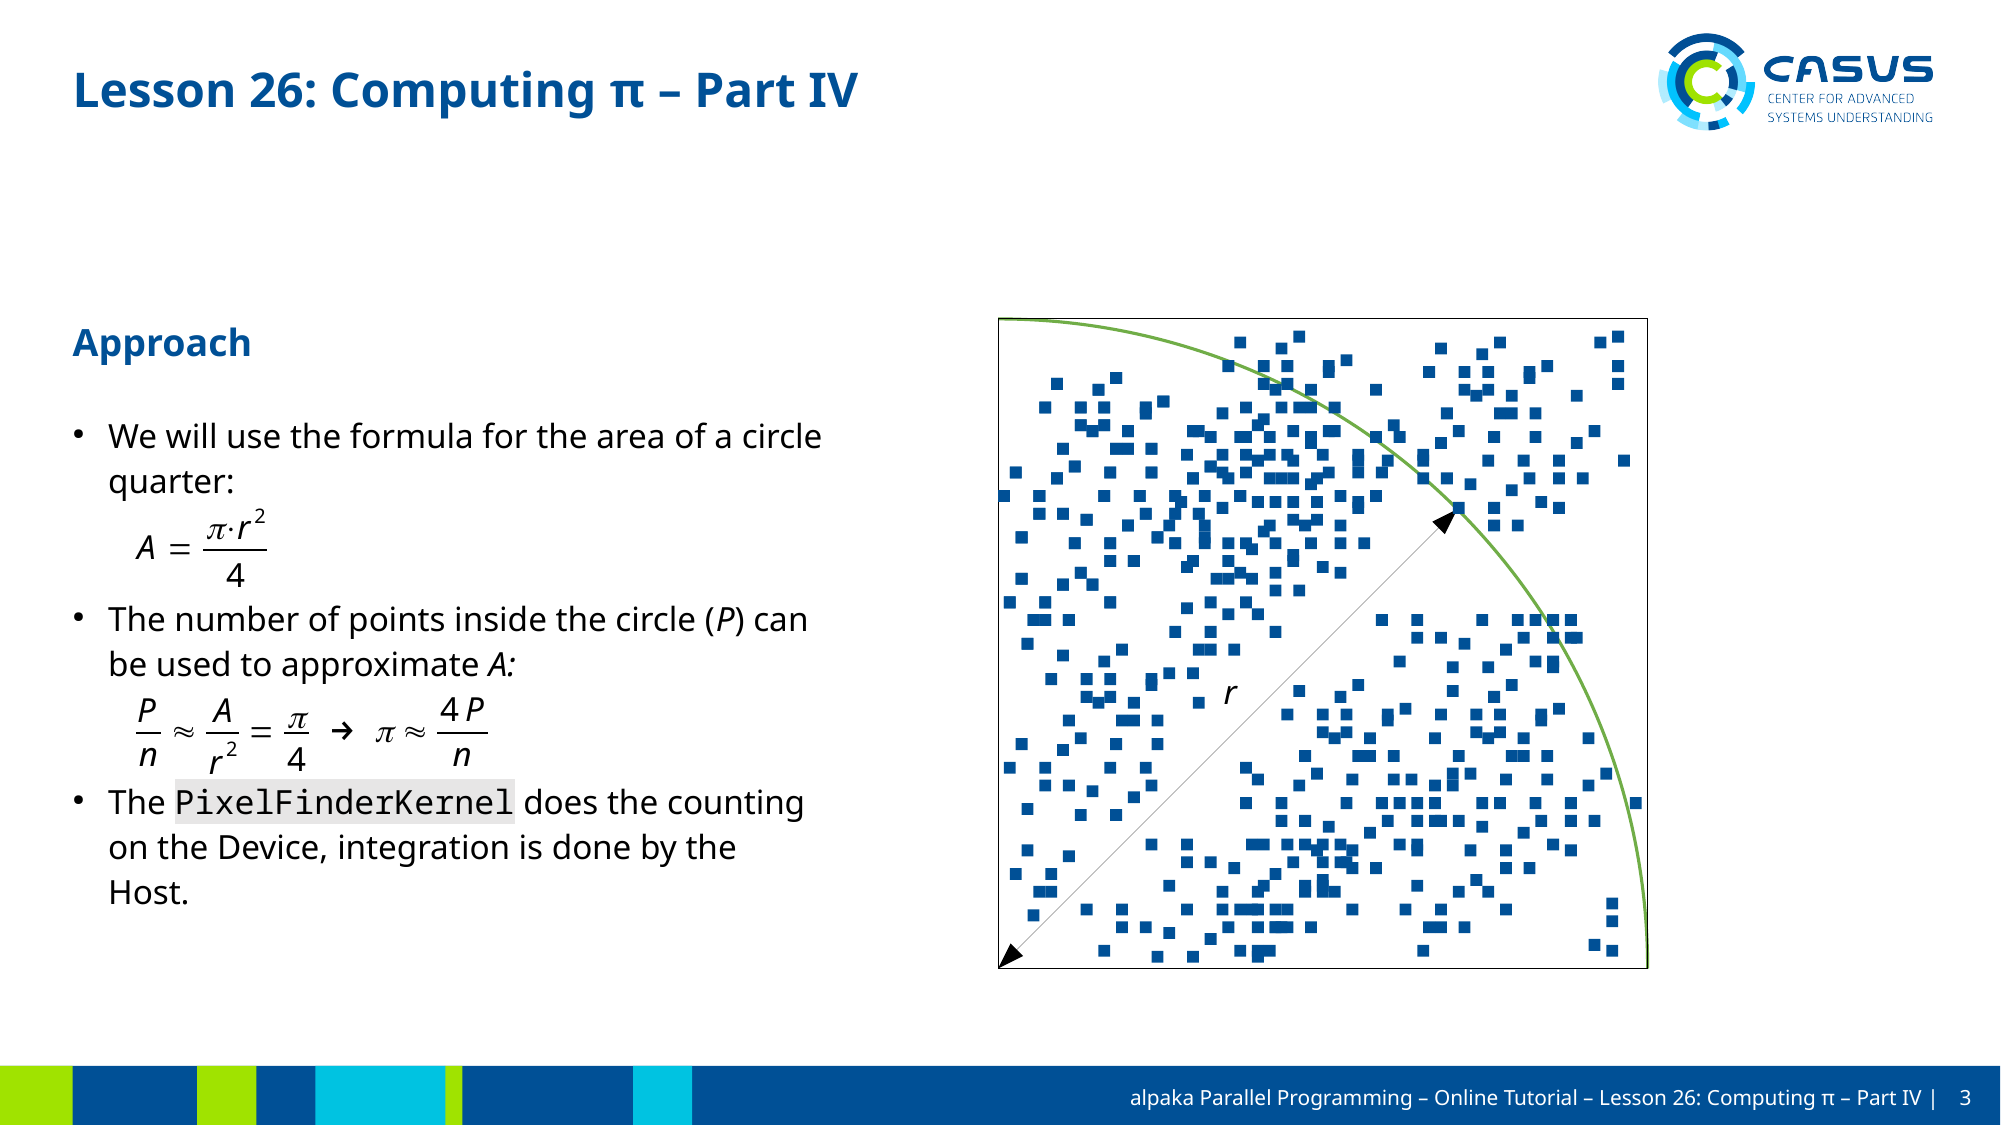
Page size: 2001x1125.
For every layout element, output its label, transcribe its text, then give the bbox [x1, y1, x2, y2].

text_box [1275, 814, 1288, 827]
text_box [1068, 537, 1081, 550]
text_box [1334, 838, 1359, 875]
text_box [1127, 696, 1140, 709]
text_box [1505, 679, 1518, 691]
text_box [1122, 519, 1134, 532]
text_box [1488, 431, 1501, 443]
text_box [1234, 903, 1264, 916]
text_box [1104, 761, 1117, 774]
text_box [1216, 885, 1229, 898]
text_box [1122, 425, 1134, 438]
text_box [1110, 738, 1123, 751]
text_box [1287, 513, 1323, 532]
text_box [1322, 425, 1341, 438]
text_box [1606, 897, 1619, 910]
text_box [1293, 584, 1306, 597]
text_box [1139, 507, 1152, 520]
text_box [1305, 431, 1329, 461]
text_box [1269, 903, 1294, 916]
text_box [1003, 761, 1016, 774]
text_box [1523, 366, 1536, 384]
text_box [1435, 631, 1447, 644]
text_box [1529, 655, 1542, 668]
text_box [1529, 797, 1542, 810]
text_box [1417, 944, 1430, 957]
text_box [1523, 862, 1536, 875]
text_box [1192, 507, 1211, 550]
text_box [1535, 814, 1548, 827]
text_box [1340, 708, 1353, 721]
text_box [1104, 466, 1117, 479]
text_box [1281, 708, 1294, 721]
text_box [1358, 537, 1371, 550]
text_box [1198, 490, 1211, 502]
text_box [1322, 820, 1335, 833]
text_box [1458, 366, 1471, 378]
text_box [1334, 519, 1347, 532]
text_box [1494, 336, 1506, 349]
text_box [1110, 809, 1123, 821]
text_box [1399, 702, 1412, 715]
text_box [1293, 685, 1306, 697]
text_box [1523, 472, 1536, 485]
list Approach We will use the formula for the area of a circle quarter: The number of points inside the circle (P) can be used to approximate A: The PixelFinderKernel does the counting on the Device, integration is done by the Host. [72, 316, 828, 979]
text_box [1181, 856, 1193, 869]
text_box [1098, 490, 1111, 502]
text_box [1151, 714, 1164, 727]
text_box [1234, 944, 1247, 957]
text_box [1015, 531, 1028, 544]
text_box [1411, 814, 1424, 827]
text_box [1588, 425, 1601, 438]
text_box [1440, 472, 1453, 485]
text_box [1145, 466, 1158, 479]
text_box [1411, 631, 1424, 644]
text_box [1039, 401, 1052, 414]
text_box [1169, 537, 1182, 550]
text_box [1015, 572, 1028, 585]
text_box [1287, 856, 1300, 869]
text_box [1062, 714, 1075, 727]
text_box [1269, 921, 1294, 934]
text_box [1287, 425, 1300, 438]
text_box [1600, 767, 1613, 780]
text_box [1074, 732, 1087, 745]
text_box [1293, 401, 1317, 414]
text_box [1216, 501, 1229, 514]
text_box [1535, 496, 1548, 508]
text_box [1240, 596, 1264, 621]
text_box [1287, 496, 1300, 508]
text_box [1057, 578, 1069, 591]
text_box [1127, 791, 1140, 804]
text_box [1251, 944, 1276, 963]
text_box [1204, 625, 1217, 638]
text_box [1139, 921, 1152, 934]
text_box [1116, 714, 1140, 727]
text_box [1311, 767, 1323, 780]
text_box [1446, 661, 1459, 674]
text_box [1163, 667, 1176, 680]
text_box [1009, 466, 1022, 479]
text_box [1269, 625, 1282, 638]
text_box [1423, 921, 1447, 934]
text_box [1588, 814, 1601, 827]
text_box [1429, 779, 1441, 792]
text_box [1074, 809, 1087, 821]
text_box [1346, 903, 1359, 916]
text_box [1500, 643, 1512, 656]
text_box [1417, 448, 1430, 467]
text_box [1511, 519, 1524, 532]
text_box [1181, 555, 1199, 573]
text_box [1240, 797, 1252, 810]
text_box [1275, 797, 1288, 810]
text_box [1387, 750, 1400, 762]
text_box [1305, 466, 1335, 491]
text_box [1281, 360, 1294, 373]
text_box [1222, 921, 1235, 934]
text_box [1316, 726, 1353, 745]
text_box [1139, 761, 1152, 774]
text_box [1328, 401, 1341, 414]
text_box [1269, 566, 1282, 579]
text_box [1039, 761, 1052, 774]
text_box [1204, 448, 1235, 485]
text_box [1482, 366, 1495, 378]
text_box [1606, 915, 1619, 928]
text_box [1411, 614, 1424, 626]
text_box [1216, 903, 1229, 916]
text_box [1275, 401, 1288, 414]
text_box [1553, 472, 1565, 485]
text_box [1074, 401, 1087, 414]
text_box [1393, 838, 1406, 851]
text_box [1281, 838, 1294, 851]
text_box [1316, 874, 1341, 898]
text_box [1033, 490, 1046, 502]
text_box [1299, 814, 1312, 827]
text_box [1387, 773, 1400, 786]
text_box [1346, 773, 1359, 786]
text_box [1003, 596, 1016, 609]
text_box [1334, 537, 1347, 550]
text_box [1145, 779, 1158, 792]
text_box [1139, 401, 1152, 420]
text_box [1476, 348, 1489, 361]
text_box [1187, 667, 1199, 680]
text_box [1594, 336, 1607, 349]
text_box [1476, 797, 1489, 810]
text_box [1228, 862, 1241, 875]
text_box [1352, 448, 1365, 479]
text_box [1021, 637, 1034, 650]
text_box [1334, 566, 1347, 579]
text_box [1375, 614, 1388, 626]
text_box [1488, 519, 1501, 532]
text_box [1470, 708, 1483, 721]
text_box [1582, 779, 1595, 792]
text_box [1234, 336, 1247, 349]
text_box [1517, 631, 1530, 644]
text_box [1080, 673, 1093, 686]
text_box [1251, 868, 1282, 898]
text_box [1257, 360, 1270, 373]
text_box [1169, 625, 1182, 638]
chart [127, 685, 496, 782]
text_box [1222, 537, 1235, 550]
text_box [1216, 407, 1229, 420]
text_box [1145, 673, 1158, 691]
text_box [1458, 921, 1471, 934]
text_box [1429, 814, 1447, 827]
text_box [1547, 614, 1560, 626]
text_box [1340, 797, 1353, 810]
text_box [1411, 797, 1424, 810]
text_box [1021, 803, 1034, 815]
text_box [1322, 360, 1335, 378]
text_box [1435, 903, 1447, 916]
text_box [1257, 377, 1294, 396]
text_box [1299, 838, 1329, 869]
text_box [1263, 472, 1300, 485]
text_box [1051, 377, 1063, 390]
text_box [1411, 838, 1424, 857]
text_box [1192, 696, 1205, 709]
text_box [1181, 448, 1193, 461]
text_box [1494, 797, 1506, 810]
text_box [1505, 750, 1530, 762]
text_box [1381, 814, 1394, 827]
text_box [1151, 950, 1164, 963]
text_box [1151, 490, 1188, 544]
text_box [1370, 490, 1382, 502]
text_box [1039, 596, 1052, 609]
text_box [1051, 472, 1063, 485]
text_box [1080, 690, 1117, 709]
text_box [1299, 750, 1312, 762]
text_box [1464, 767, 1477, 780]
text_box [1045, 868, 1058, 880]
text_box r [1208, 661, 1252, 722]
text_box [1494, 407, 1518, 420]
text_box [1210, 555, 1258, 585]
text_box [1482, 661, 1495, 674]
text_box [1387, 419, 1406, 443]
text_box [1564, 614, 1577, 626]
text_box [1352, 496, 1365, 514]
text_box [1340, 354, 1353, 367]
text_box [1104, 596, 1117, 609]
text_box [1110, 442, 1134, 455]
text_box [1452, 501, 1465, 514]
text_box [1305, 383, 1317, 396]
text_box [1381, 708, 1394, 727]
text_box [1240, 448, 1276, 479]
text_box [1618, 454, 1630, 467]
text_box [1435, 437, 1447, 449]
text_box [1570, 389, 1583, 402]
text_box [1299, 879, 1312, 898]
text_box [1305, 921, 1317, 934]
text_box [1057, 649, 1069, 662]
text_box [1181, 602, 1193, 615]
text_box [1452, 750, 1465, 762]
text_box [1116, 903, 1128, 916]
text_box [1293, 330, 1306, 343]
text_box [1334, 690, 1347, 703]
text_box [1352, 750, 1376, 762]
text_box [1098, 944, 1111, 957]
text_box [1027, 614, 1052, 626]
text_box [1470, 726, 1506, 745]
text_box [1582, 732, 1595, 745]
text_box [1411, 879, 1424, 892]
text_box [1529, 614, 1542, 626]
text_box [1045, 673, 1058, 686]
text_box [1370, 862, 1382, 875]
text_box [1027, 909, 1040, 922]
text_box [1588, 938, 1601, 951]
text_box [1145, 442, 1158, 455]
text_box [1192, 643, 1217, 656]
text_box [1429, 797, 1441, 810]
text_box [1021, 844, 1034, 857]
text_box [1500, 862, 1512, 875]
text_box [1057, 442, 1069, 455]
text_box [1187, 425, 1217, 443]
text_box [1316, 561, 1329, 573]
text_box [1334, 490, 1347, 502]
text_box [1222, 608, 1235, 621]
text_box [1446, 685, 1459, 697]
text_box [1452, 814, 1465, 827]
text_box [1009, 868, 1022, 880]
text_box [1464, 478, 1477, 491]
text_box [1269, 584, 1282, 597]
text_box [1529, 407, 1542, 420]
chart [127, 502, 275, 599]
text_box [1458, 637, 1471, 650]
text_box [1311, 496, 1323, 508]
text_box [1570, 437, 1583, 449]
text_box [1116, 921, 1128, 934]
text_box [1452, 425, 1465, 438]
text_box [1033, 885, 1058, 898]
text_box [1257, 519, 1282, 550]
text_box [1435, 342, 1447, 355]
text_box [1370, 431, 1382, 443]
text_box [1163, 879, 1176, 892]
text_box [1080, 513, 1093, 526]
text_box [1204, 596, 1217, 609]
text_box [1104, 673, 1117, 686]
text_box [1104, 555, 1117, 567]
text_box [1464, 844, 1477, 857]
text_box [1098, 655, 1111, 668]
text_box [1440, 407, 1453, 420]
text_box [1240, 761, 1264, 786]
text_box [1494, 708, 1506, 721]
text_box [1098, 401, 1111, 414]
text_box [1517, 732, 1530, 745]
text_box [1393, 655, 1406, 668]
text_box [1405, 773, 1418, 786]
text_box [1145, 838, 1158, 851]
text_box [1228, 643, 1241, 656]
text_box [1541, 773, 1554, 786]
text_box [1470, 874, 1495, 898]
text_box [1080, 903, 1093, 916]
text_box [1375, 797, 1388, 810]
text_box [1086, 785, 1099, 798]
text_box [1529, 431, 1542, 443]
text_box [1204, 856, 1217, 869]
text_box [1074, 566, 1099, 591]
text_box [1553, 702, 1565, 715]
text_box [1057, 507, 1069, 520]
text_box [1281, 448, 1300, 467]
text_box [1564, 814, 1577, 827]
text_box [1364, 732, 1376, 745]
text_box [1364, 826, 1376, 839]
text_box [1458, 383, 1495, 402]
text_box [1015, 738, 1028, 751]
text_box [1062, 614, 1075, 626]
text_box [1511, 614, 1524, 626]
text_box [1564, 631, 1583, 644]
text_box [1133, 490, 1146, 502]
text_box [1240, 401, 1252, 414]
text_box [1547, 631, 1560, 644]
text_box [1429, 732, 1441, 745]
text_box [1370, 383, 1382, 396]
text_box [1488, 690, 1501, 703]
text_box [1240, 537, 1258, 556]
text_box [1547, 838, 1560, 851]
text_box [1269, 496, 1282, 508]
text_box [1612, 360, 1625, 373]
text_box [1500, 773, 1512, 786]
text_box [1482, 454, 1495, 467]
text_box [1606, 944, 1619, 957]
text_box [1163, 927, 1176, 939]
text_box [1612, 377, 1625, 390]
text_box [1187, 472, 1199, 485]
text_box [1110, 372, 1123, 384]
text_box [1181, 838, 1193, 851]
text_box [1399, 903, 1412, 916]
text_box [1062, 850, 1075, 863]
text_box [1553, 501, 1565, 514]
text_box [1564, 797, 1577, 810]
text_box [1517, 454, 1530, 467]
text_box [1452, 885, 1465, 898]
text_box [1287, 549, 1300, 567]
text_box [1553, 454, 1565, 467]
text_box [1316, 708, 1329, 721]
text_box [1476, 614, 1489, 626]
text_box [1375, 454, 1394, 479]
text_box [1293, 779, 1306, 792]
text_box [1352, 679, 1365, 691]
text_box [1435, 708, 1447, 721]
text_box [1612, 330, 1625, 343]
text_box [1157, 395, 1170, 408]
text_box [1251, 921, 1264, 934]
text_box [1181, 903, 1193, 916]
text_box [1541, 750, 1554, 762]
text_box [1104, 537, 1117, 550]
text_box [1187, 950, 1199, 963]
text_box [1116, 643, 1128, 656]
text_box [1500, 903, 1512, 916]
text_box [1423, 366, 1436, 378]
text_box [1541, 360, 1554, 373]
title Lesson 26: Computing π – Part IV [72, 54, 1620, 123]
text_box [1251, 496, 1264, 508]
text_box [1547, 655, 1560, 674]
text_box [1222, 360, 1235, 373]
text_box [1234, 413, 1276, 443]
text_box [1564, 844, 1577, 857]
text_box [1246, 838, 1270, 851]
text_box [1393, 797, 1406, 810]
text_box [1033, 507, 1046, 520]
text_box [1576, 472, 1589, 485]
text_box [1039, 779, 1052, 792]
text_box [1500, 844, 1512, 857]
text_box [1074, 419, 1111, 438]
text_box [1068, 460, 1081, 473]
text_box [1505, 484, 1518, 497]
text_box [1234, 490, 1247, 502]
text_box [1275, 342, 1288, 355]
text_box [1488, 501, 1501, 514]
picture [1658, 33, 1933, 131]
text_box [1151, 738, 1164, 751]
text_box [1092, 383, 1105, 396]
text_box [1417, 472, 1430, 485]
text_box [1629, 797, 1642, 810]
text_box [1446, 767, 1459, 792]
text_box [1505, 389, 1518, 402]
text_box [1062, 779, 1075, 792]
text_box [1535, 708, 1548, 727]
text_box [1517, 826, 1530, 839]
text_box [1057, 744, 1069, 756]
text_box [1476, 820, 1489, 833]
text_box [998, 490, 1010, 502]
text_box [1127, 555, 1140, 567]
text_box [1305, 537, 1317, 550]
text_box [1204, 933, 1217, 945]
